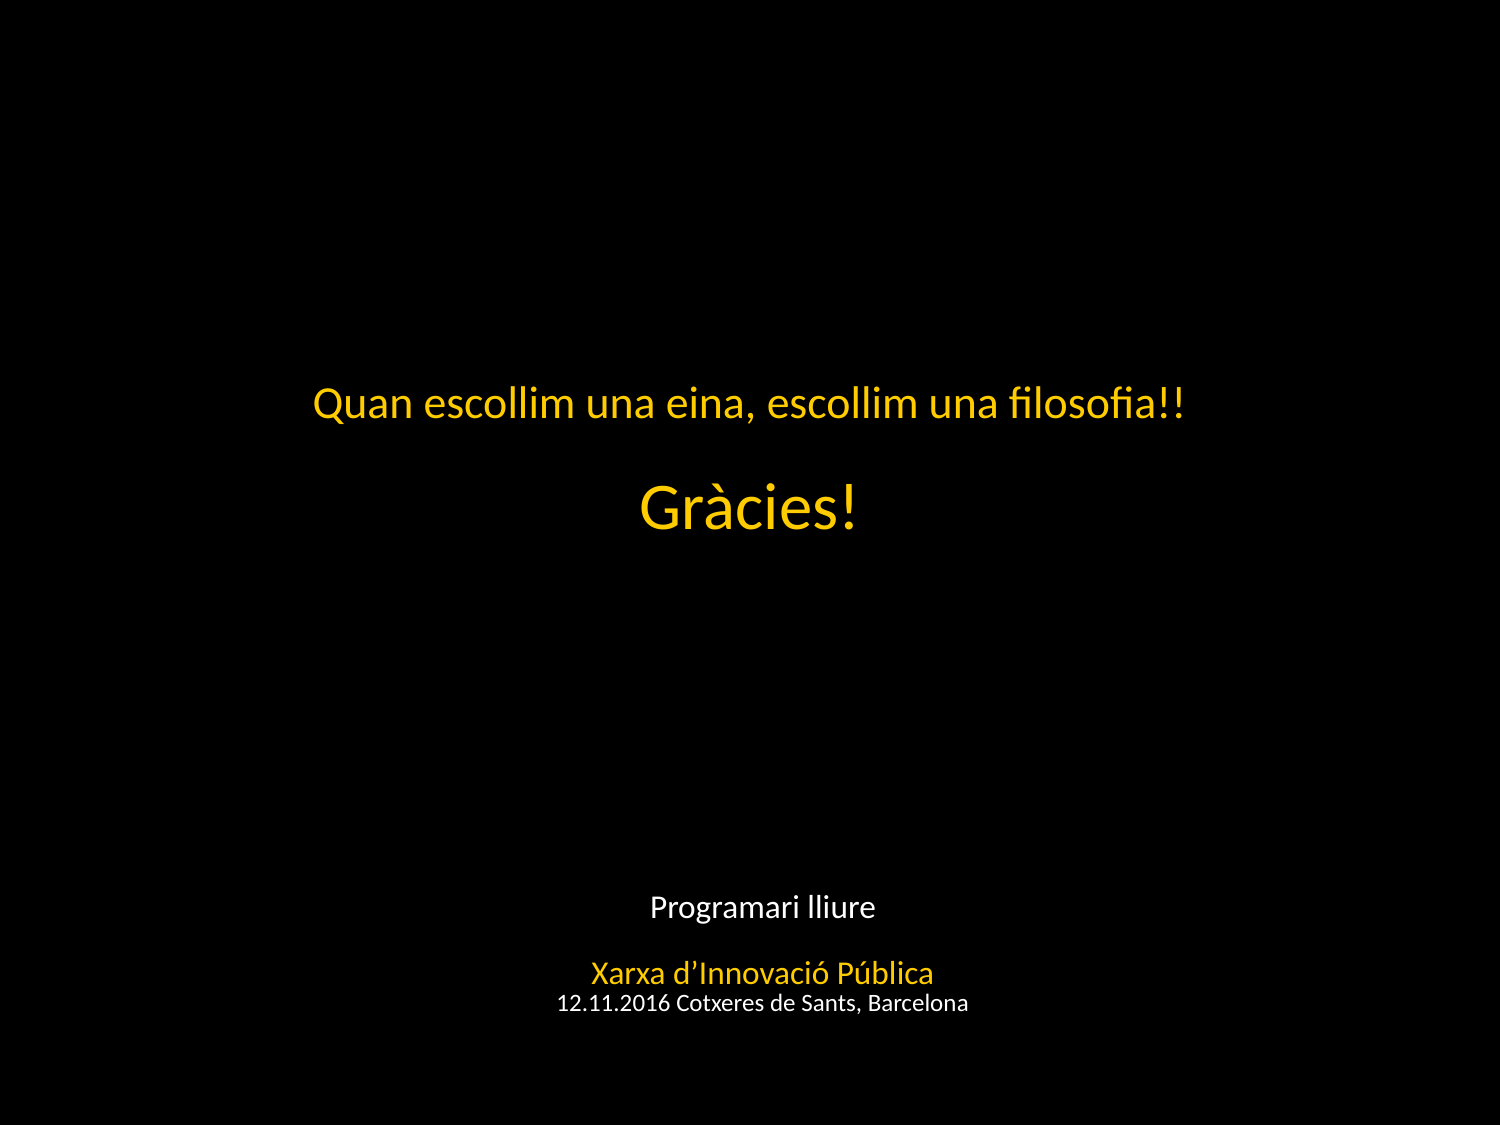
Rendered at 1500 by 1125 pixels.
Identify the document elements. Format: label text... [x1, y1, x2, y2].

text_box Quan escollim una eina, escollim una filosofia!! [0, 376, 1500, 472]
text_box Gràcies! [0, 472, 1500, 579]
text_box Programari lliure Xarxa d’Innovació Pública 12.11.2016 Cotxeres de Sants, Barcelona [389, 885, 1137, 1054]
